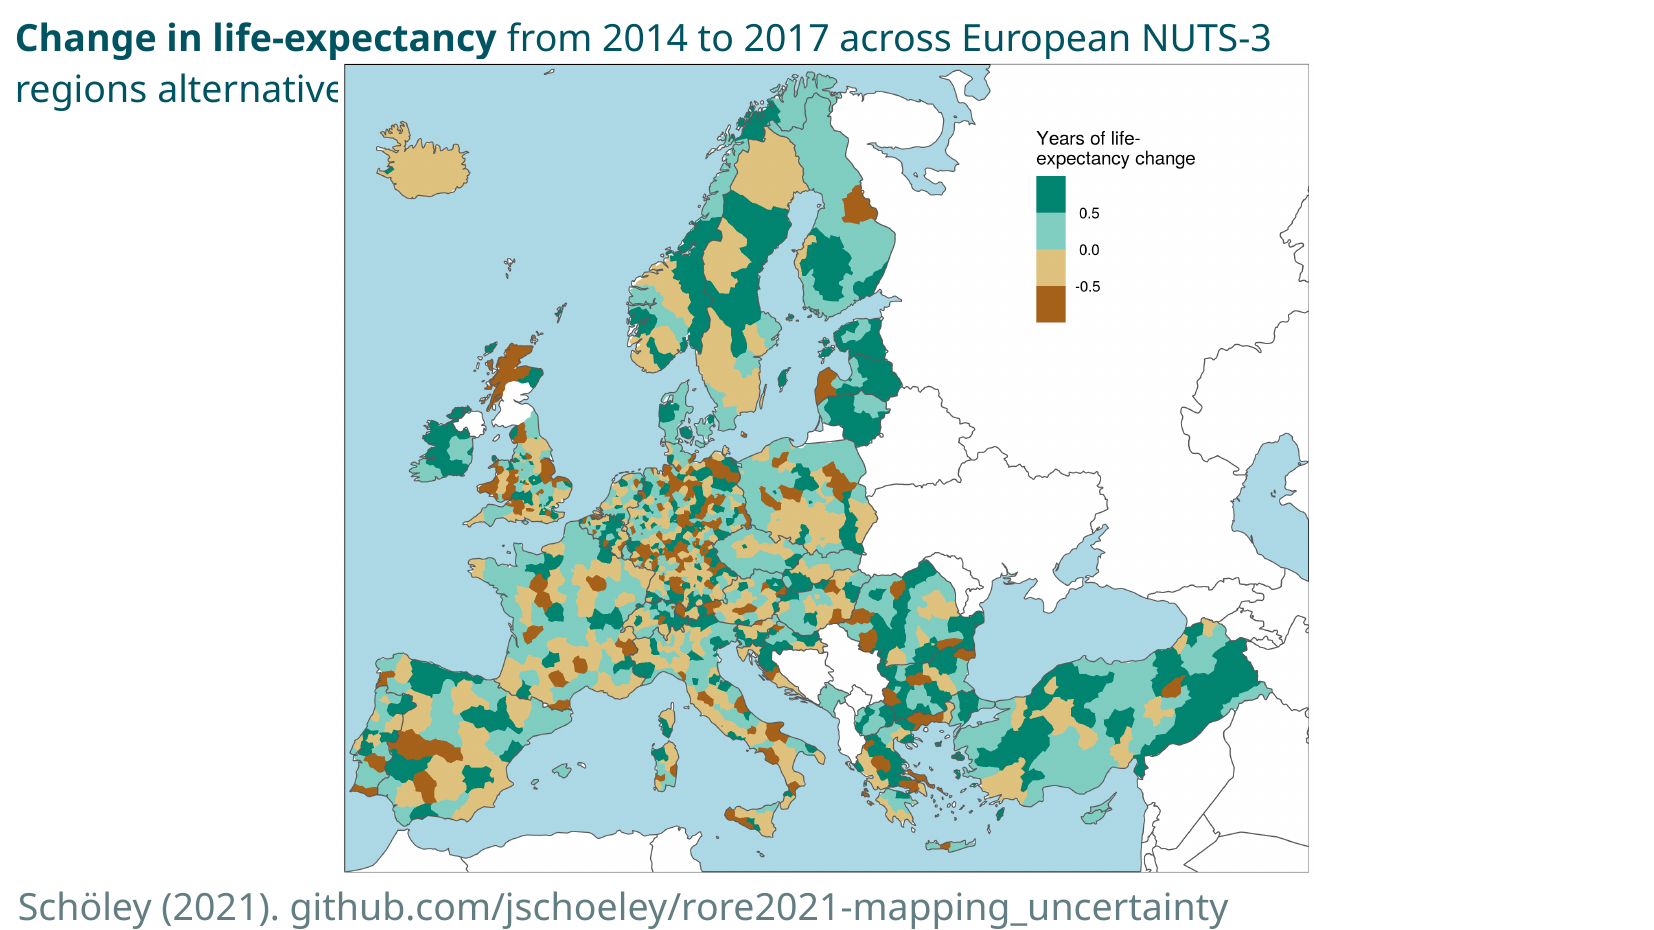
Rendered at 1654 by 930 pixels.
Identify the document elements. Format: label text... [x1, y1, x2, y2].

text_box Change in life-expectancy from 2014 to 2017 across European NUTS-3 regions alternative outcome [0, 4, 1381, 119]
text_box Schöley (2021). github.com/jschoeley/rore2021-mapping_uncertainty [3, 872, 1058, 930]
picture [338, 59, 1315, 877]
